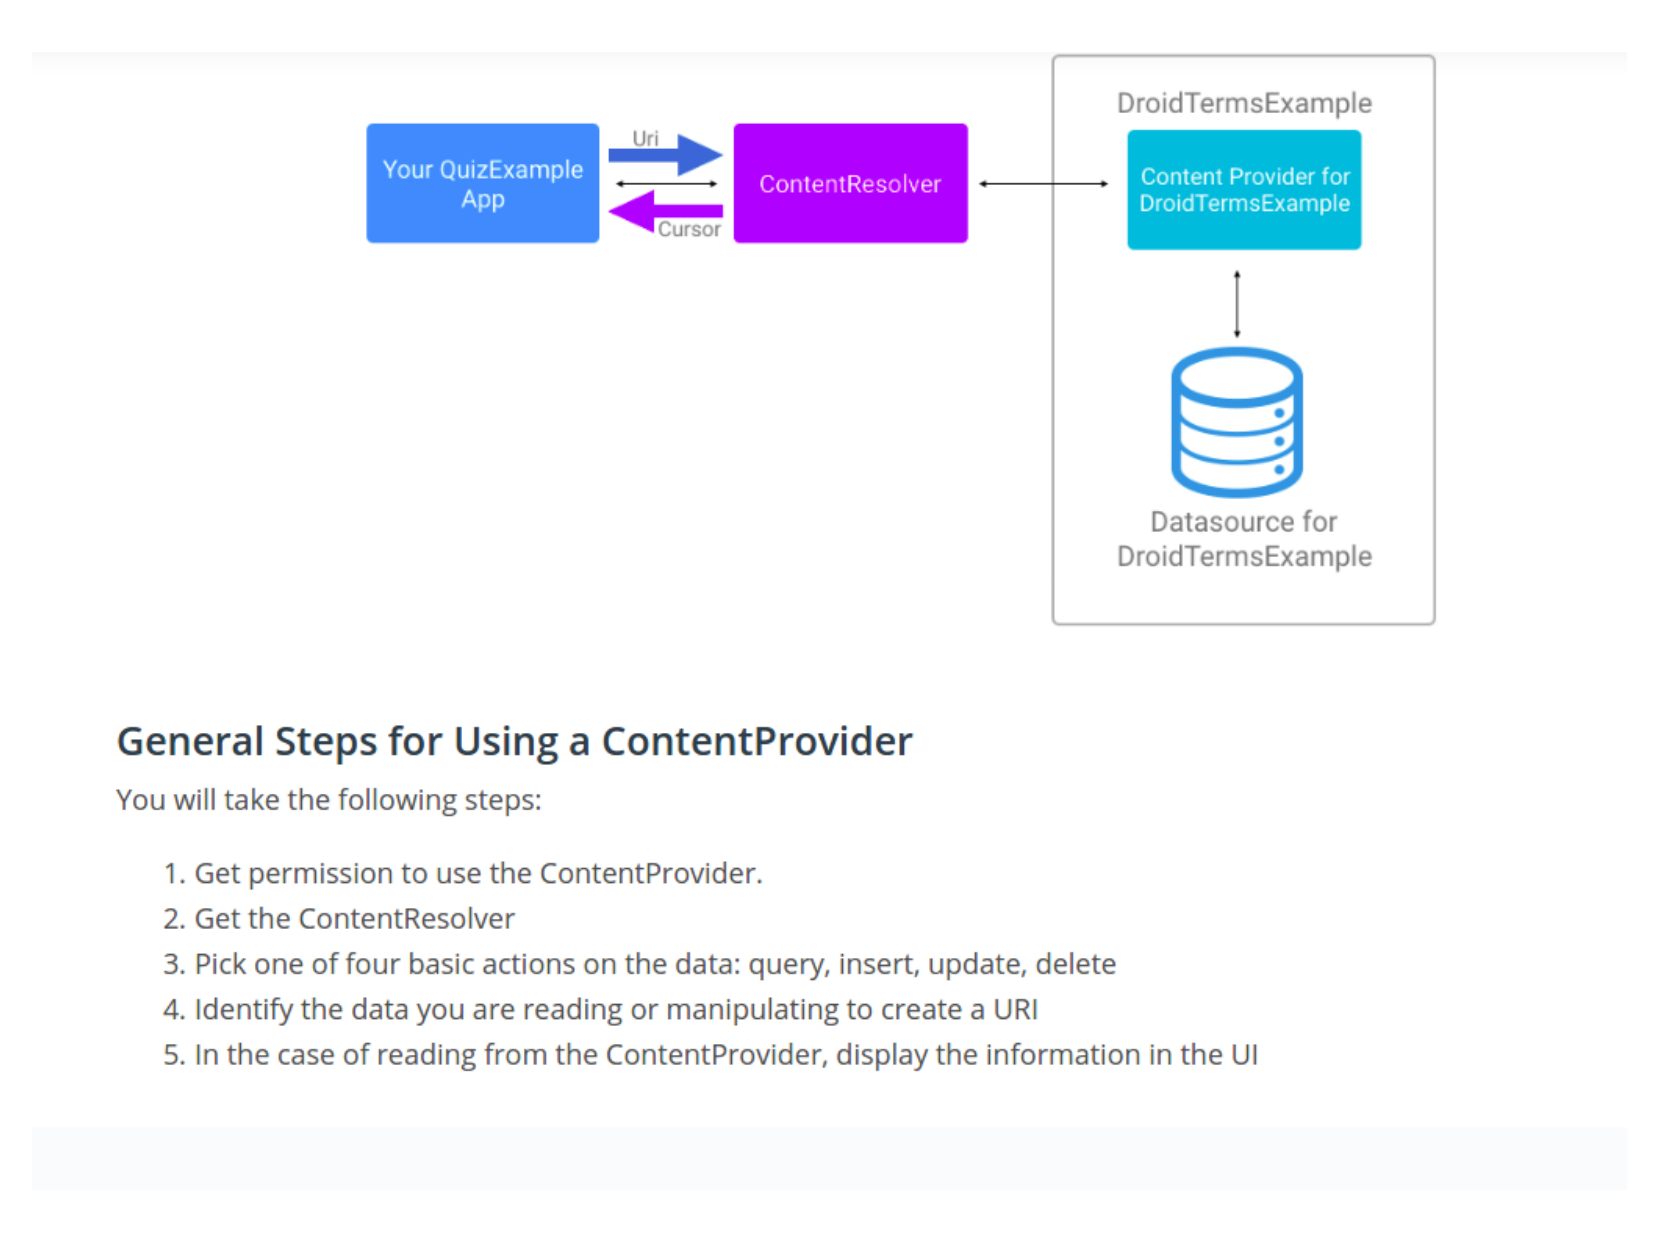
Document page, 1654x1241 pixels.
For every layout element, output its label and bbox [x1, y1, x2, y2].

picture [32, 52, 1627, 1190]
